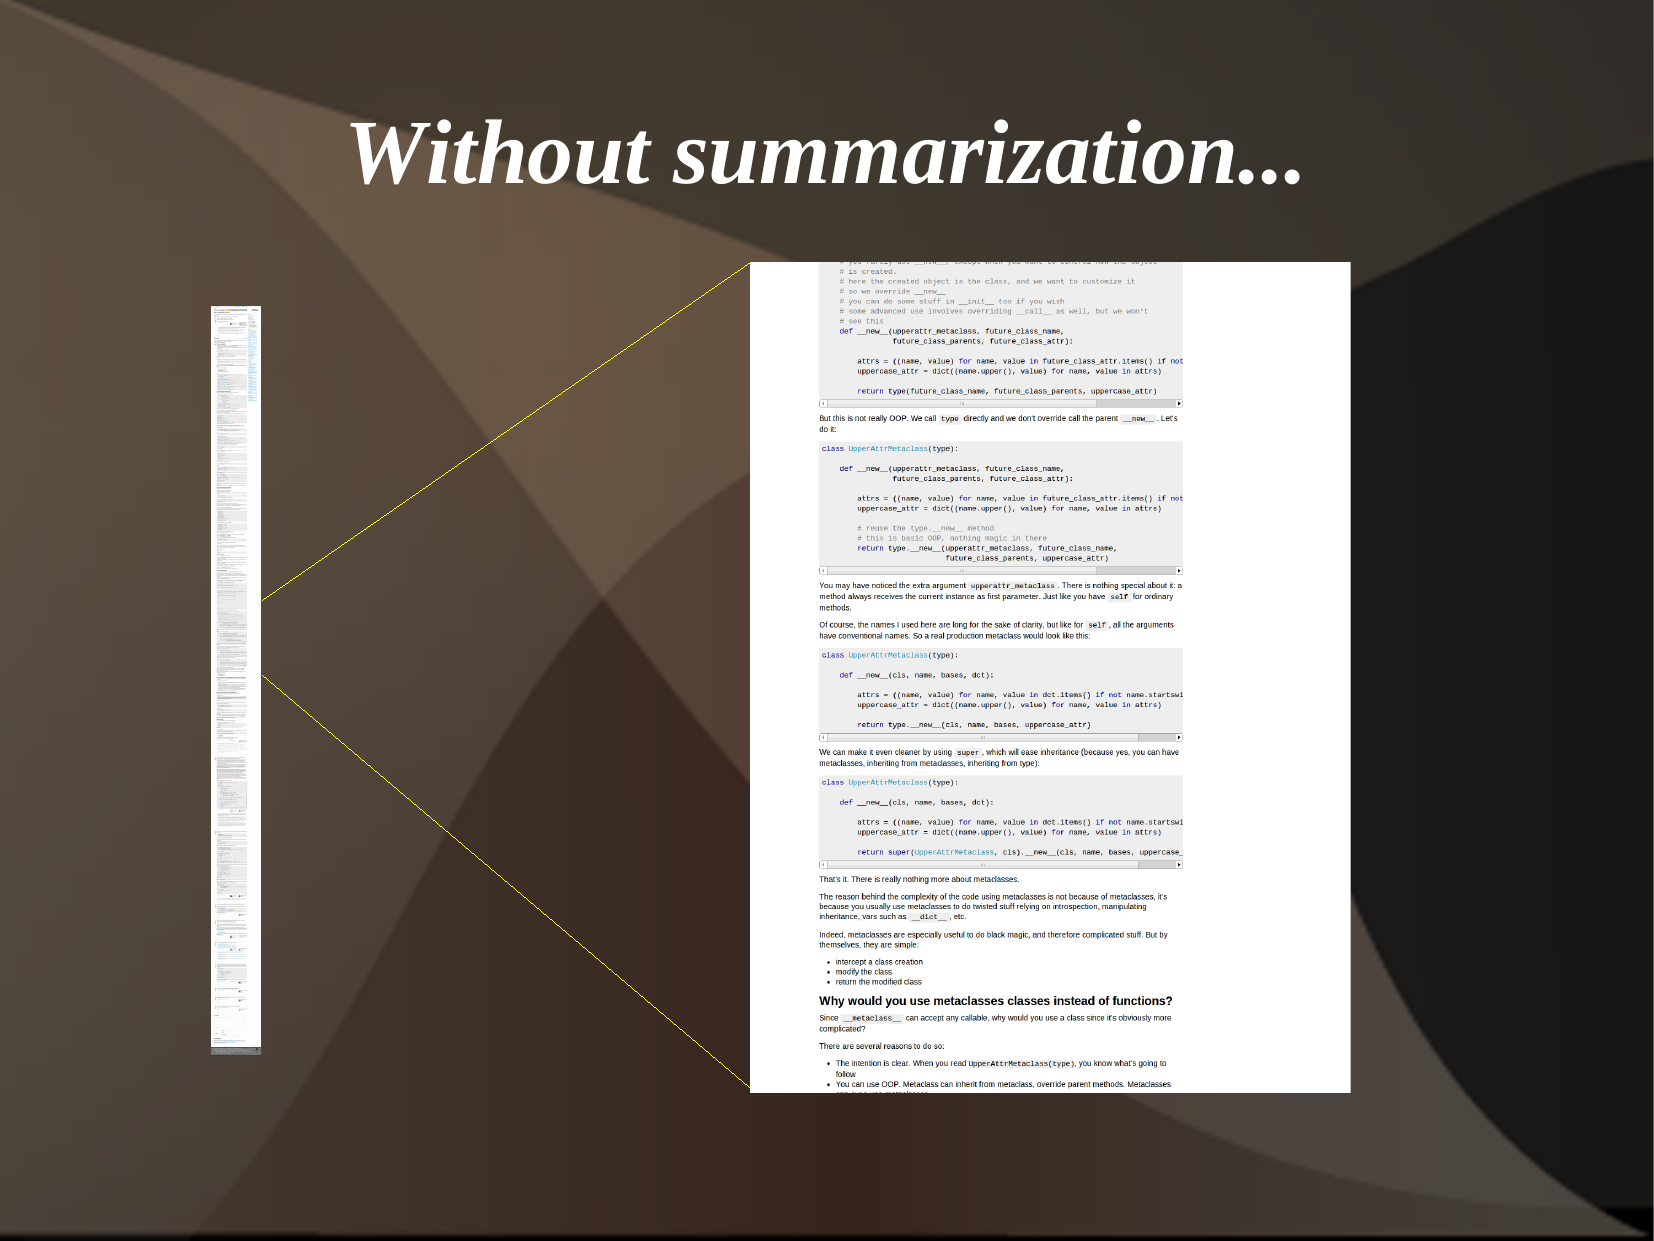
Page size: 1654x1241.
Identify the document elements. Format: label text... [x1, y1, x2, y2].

picture [0, 0, 1654, 1241]
title Without summarization... [82, 56, 1571, 250]
